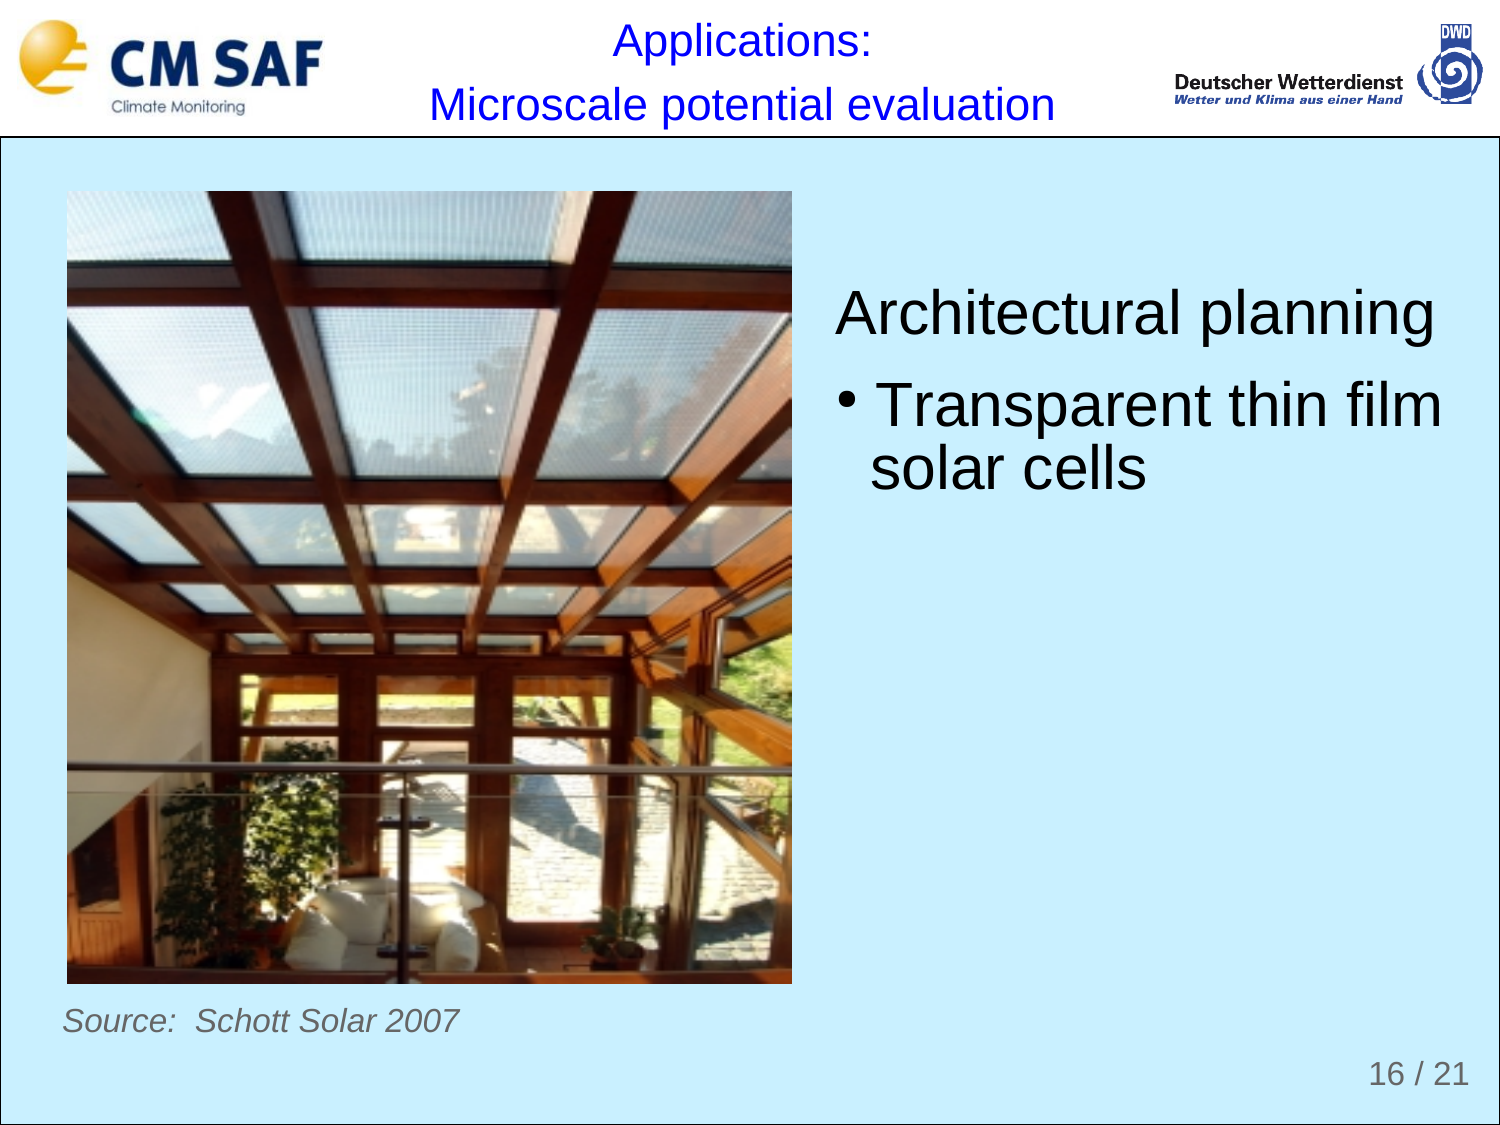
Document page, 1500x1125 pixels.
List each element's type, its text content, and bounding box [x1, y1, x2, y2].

picture [1175, 24, 1483, 104]
text_box Applications: Microscale potential evaluation [313, 2, 1172, 81]
picture [17, 19, 325, 117]
picture [67, 191, 792, 981]
text_box Source: Schott Solar 2007 [47, 981, 910, 1052]
list Architectural planning Transparent thin film solar cells [779, 283, 1453, 1026]
